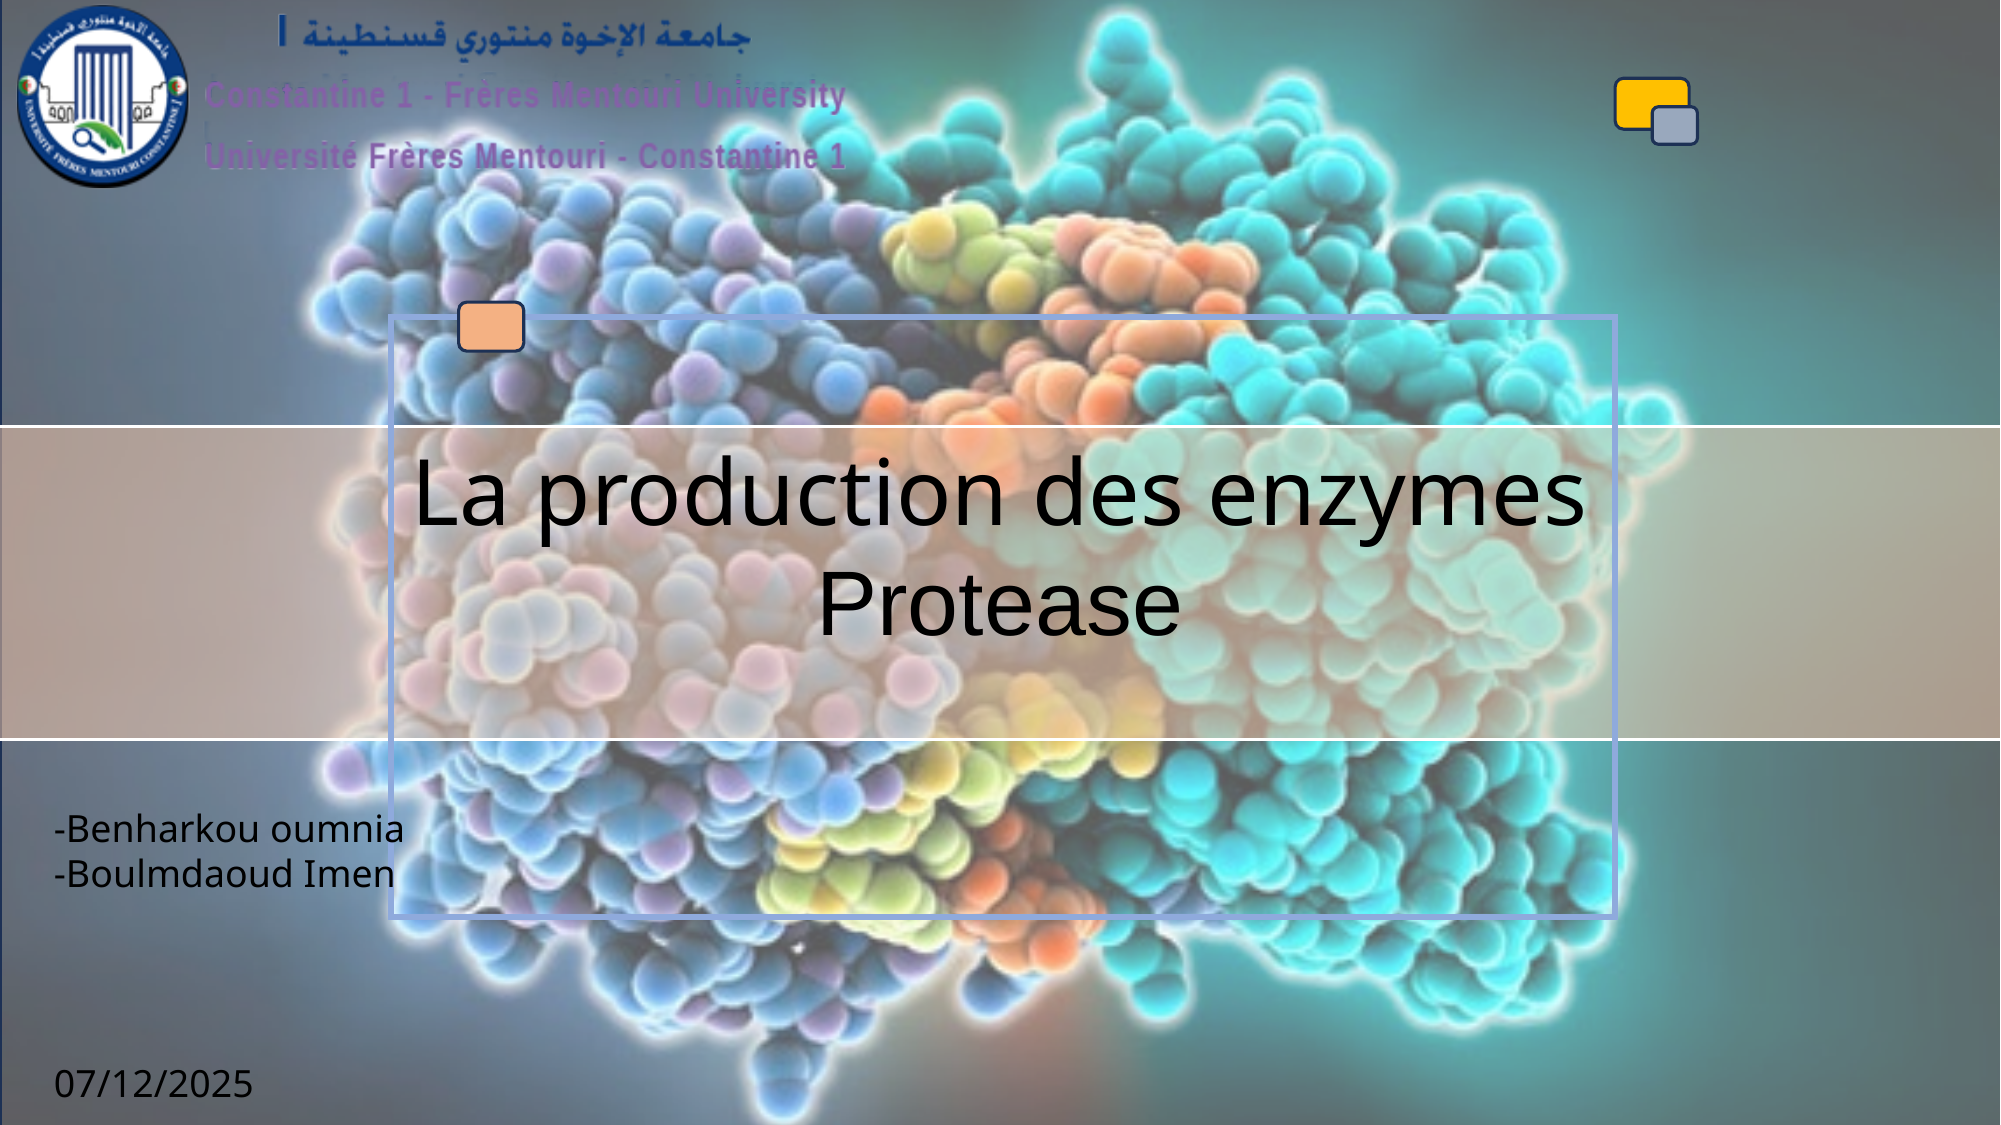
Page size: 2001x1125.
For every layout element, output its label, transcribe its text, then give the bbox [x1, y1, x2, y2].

picture [0, 0, 868, 195]
text_box -Benharkou oumnia -Boulmdaoud Imen [39, 797, 459, 903]
text_box 07/12/2025 [39, 1052, 274, 1112]
text_box [0, 0, 2000, 1125]
text_box La production des enzymes Protease [391, 426, 1609, 662]
